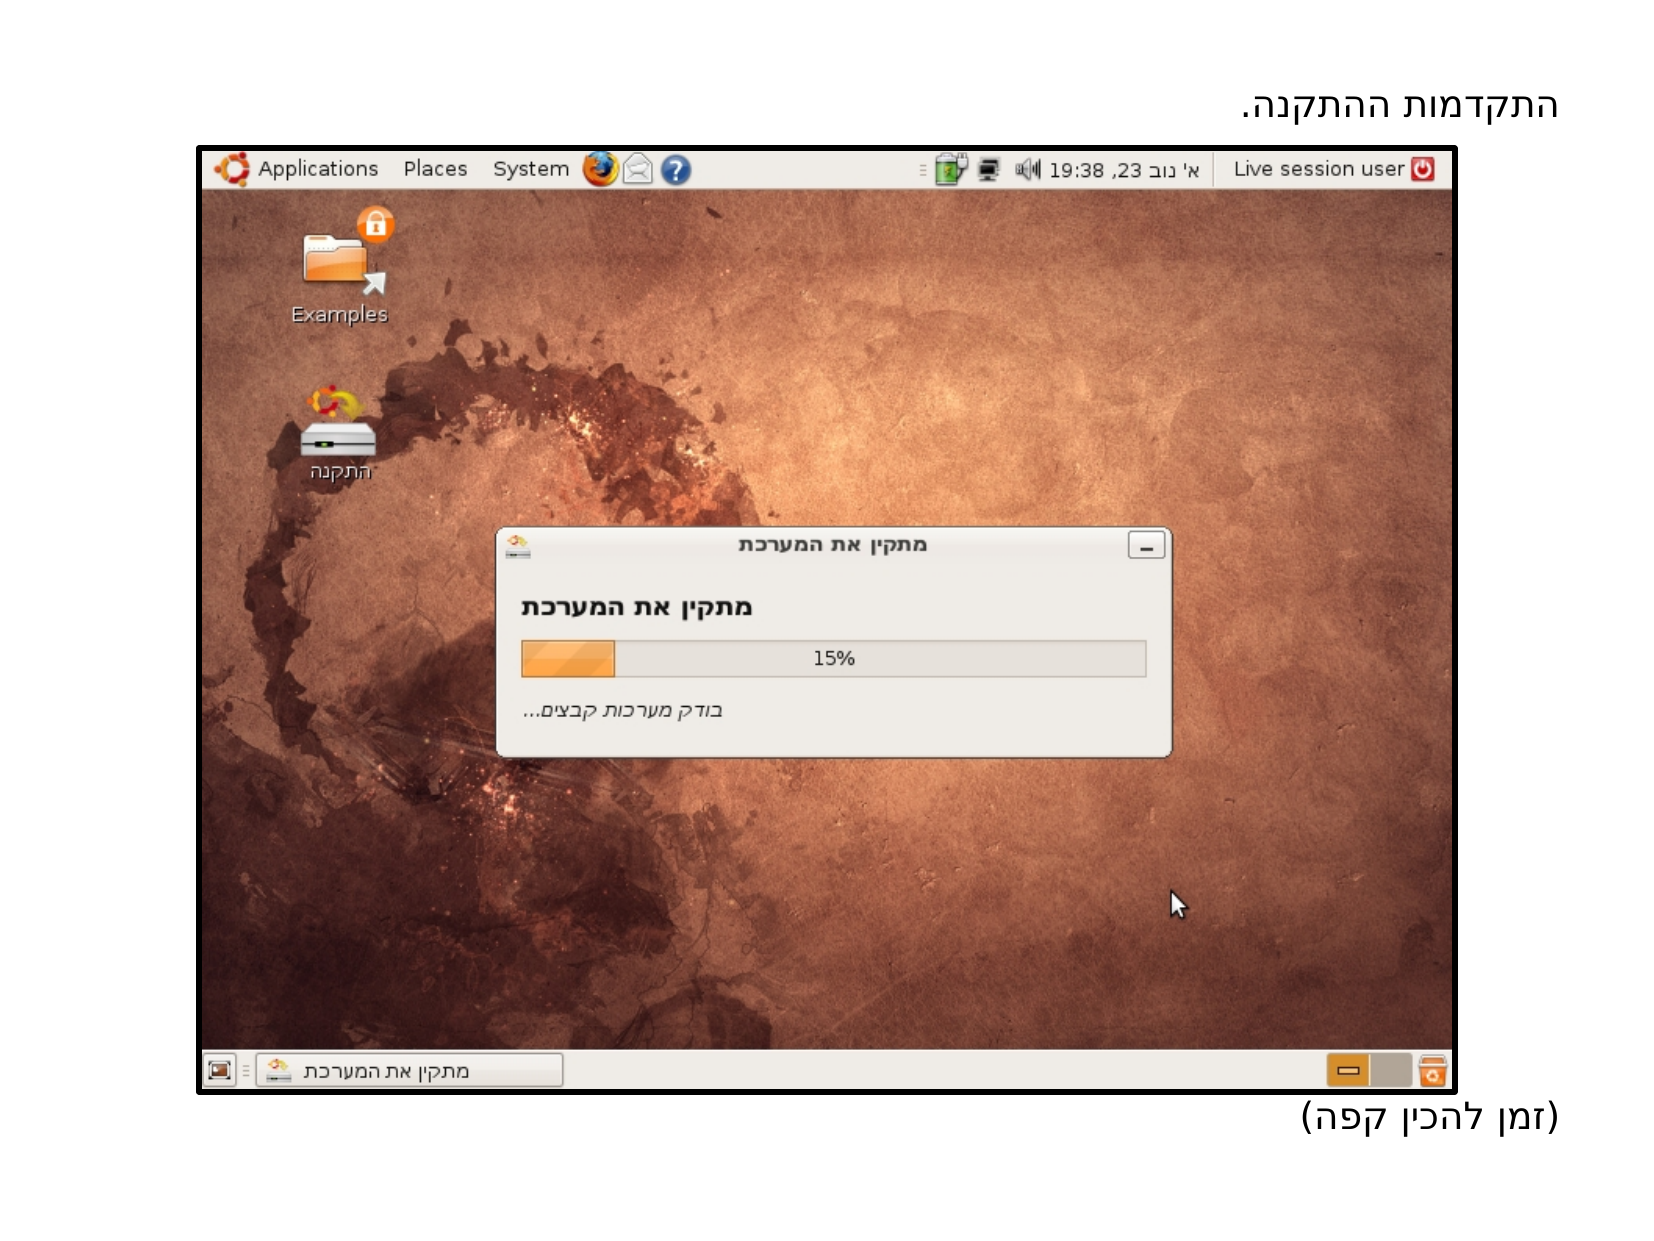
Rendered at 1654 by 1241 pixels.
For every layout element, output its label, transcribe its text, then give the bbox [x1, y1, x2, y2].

text_box התקדמות ההתקנה. [225, 75, 1576, 136]
text_box (זמן להכין קפה) [75, 1087, 1576, 1241]
picture [201, 151, 1452, 1089]
